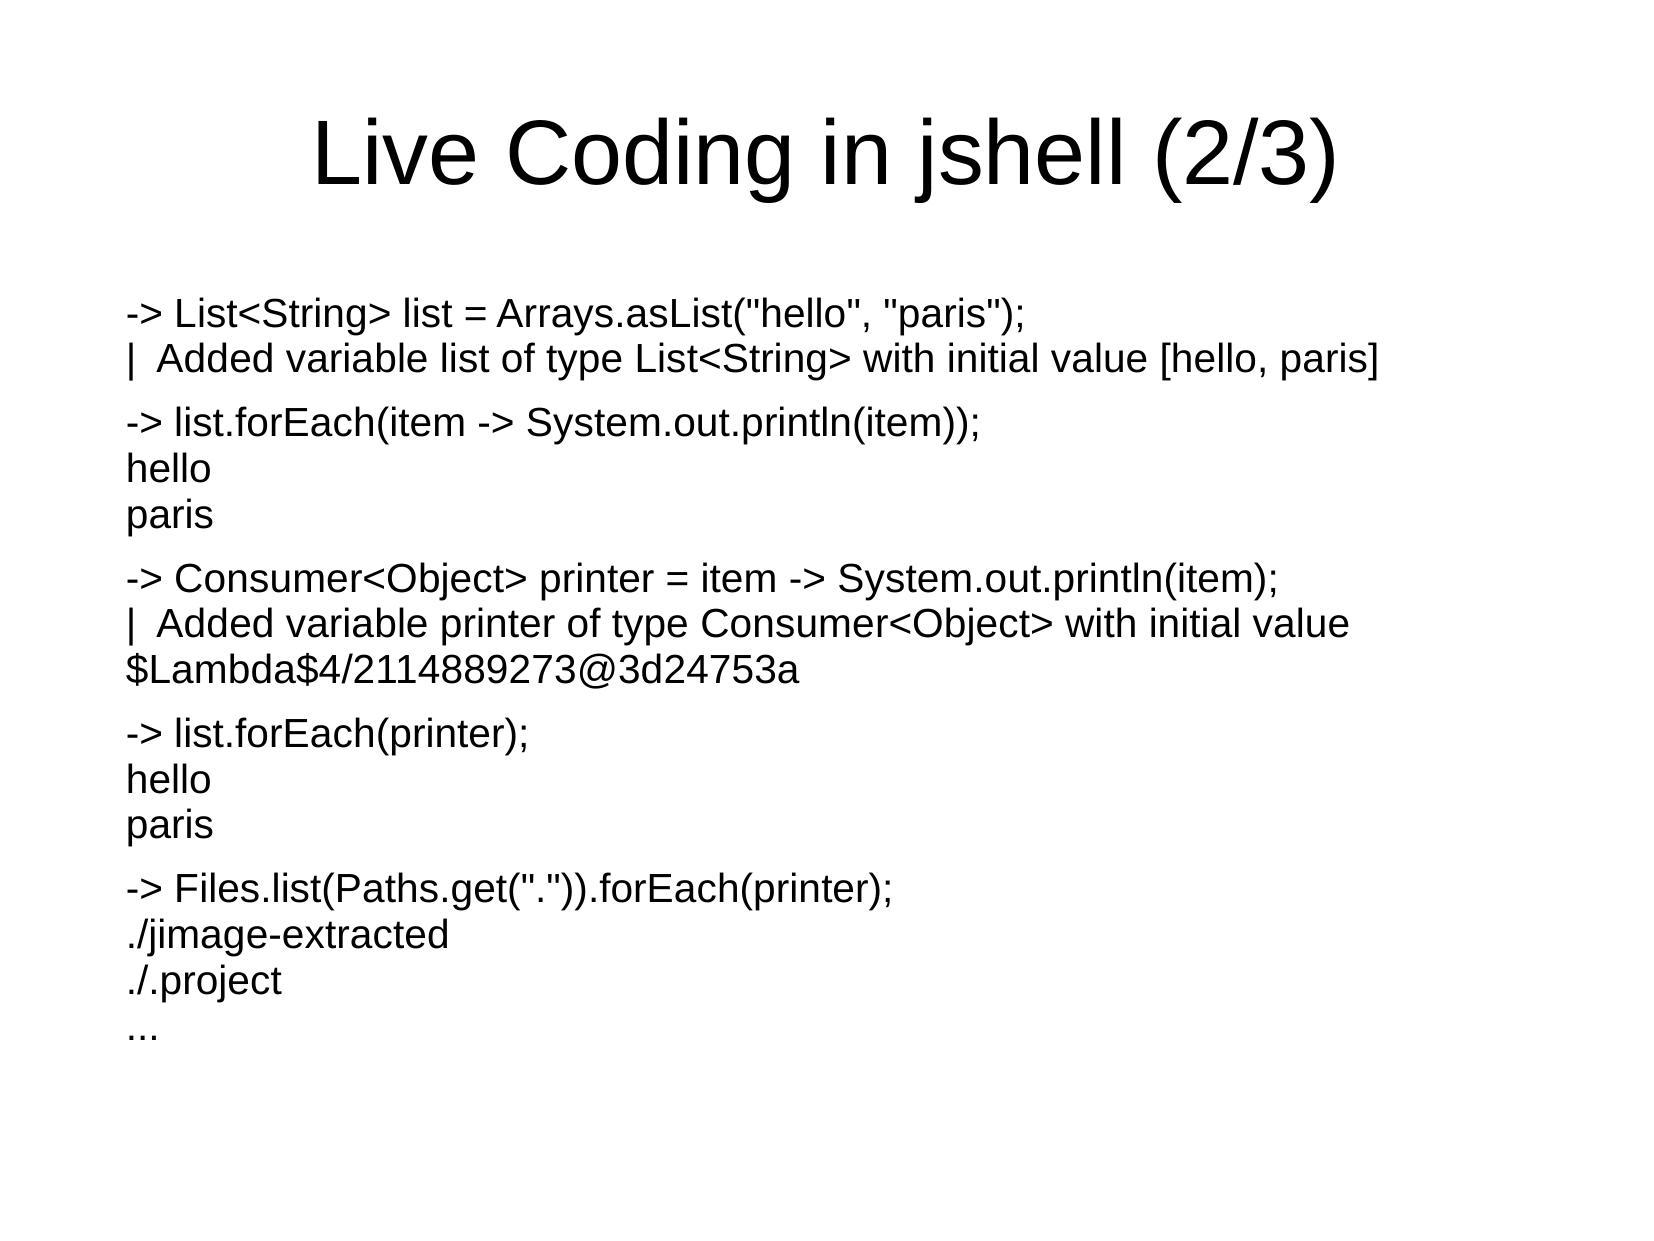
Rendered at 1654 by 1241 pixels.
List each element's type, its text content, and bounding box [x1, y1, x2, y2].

title Live Coding in jshell (2/3) [82, 49, 1571, 257]
list -> List<String> list = Arrays.asList("hello", "paris"); | Added variable list of type List<String> with initial value [hello, paris] -> list.forEach(item -> System.out.println(item)); hello paris -> Consumer<Object> printer = item -> System.out.println(item); | Added variable printer of type Consumer<Object> with initial value $Lambda$4/2114889273@3d24753a -> list.forEach(printer); hello paris -> Files.list(Paths.get(".")).forEach(printer); ./jimage-extracted ./.project ... [82, 290, 1571, 1051]
